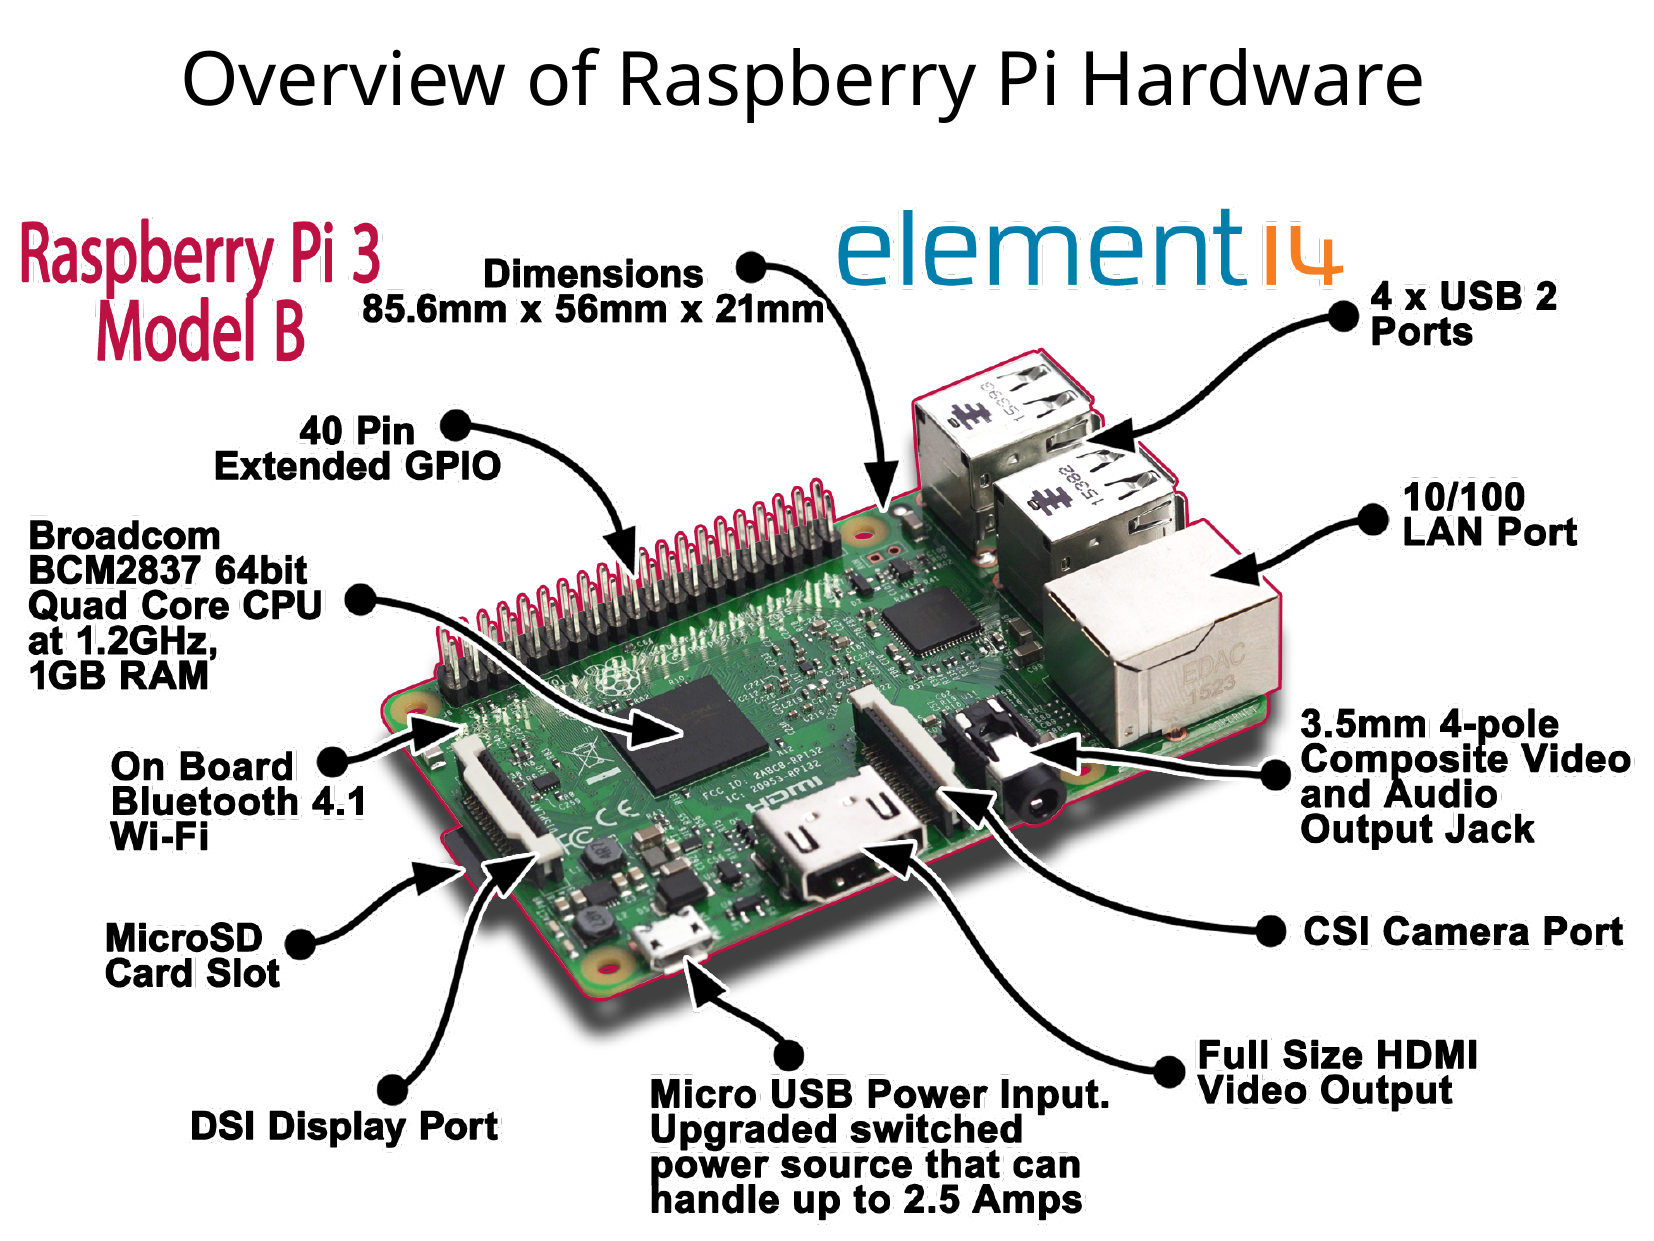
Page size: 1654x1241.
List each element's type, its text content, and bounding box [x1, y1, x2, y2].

title Overview of Raspberry Pi Hardware [59, 35, 1548, 118]
picture [0, 188, 1654, 1234]
